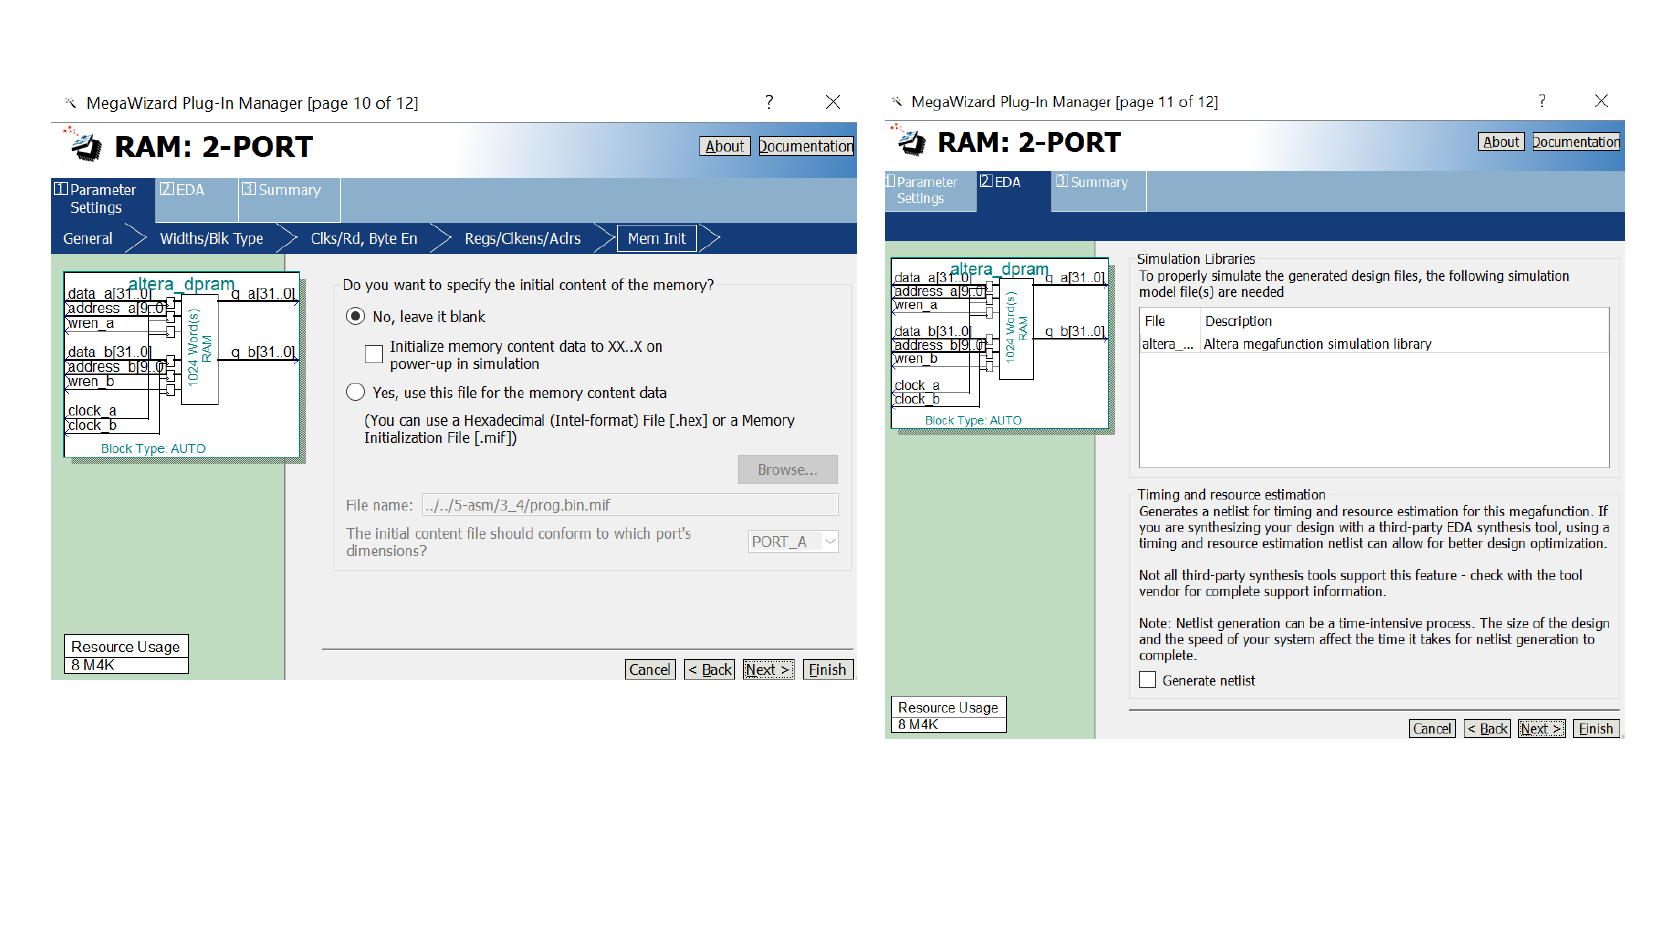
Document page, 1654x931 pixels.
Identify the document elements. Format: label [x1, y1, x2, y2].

picture [885, 84, 1625, 739]
picture [51, 88, 857, 680]
